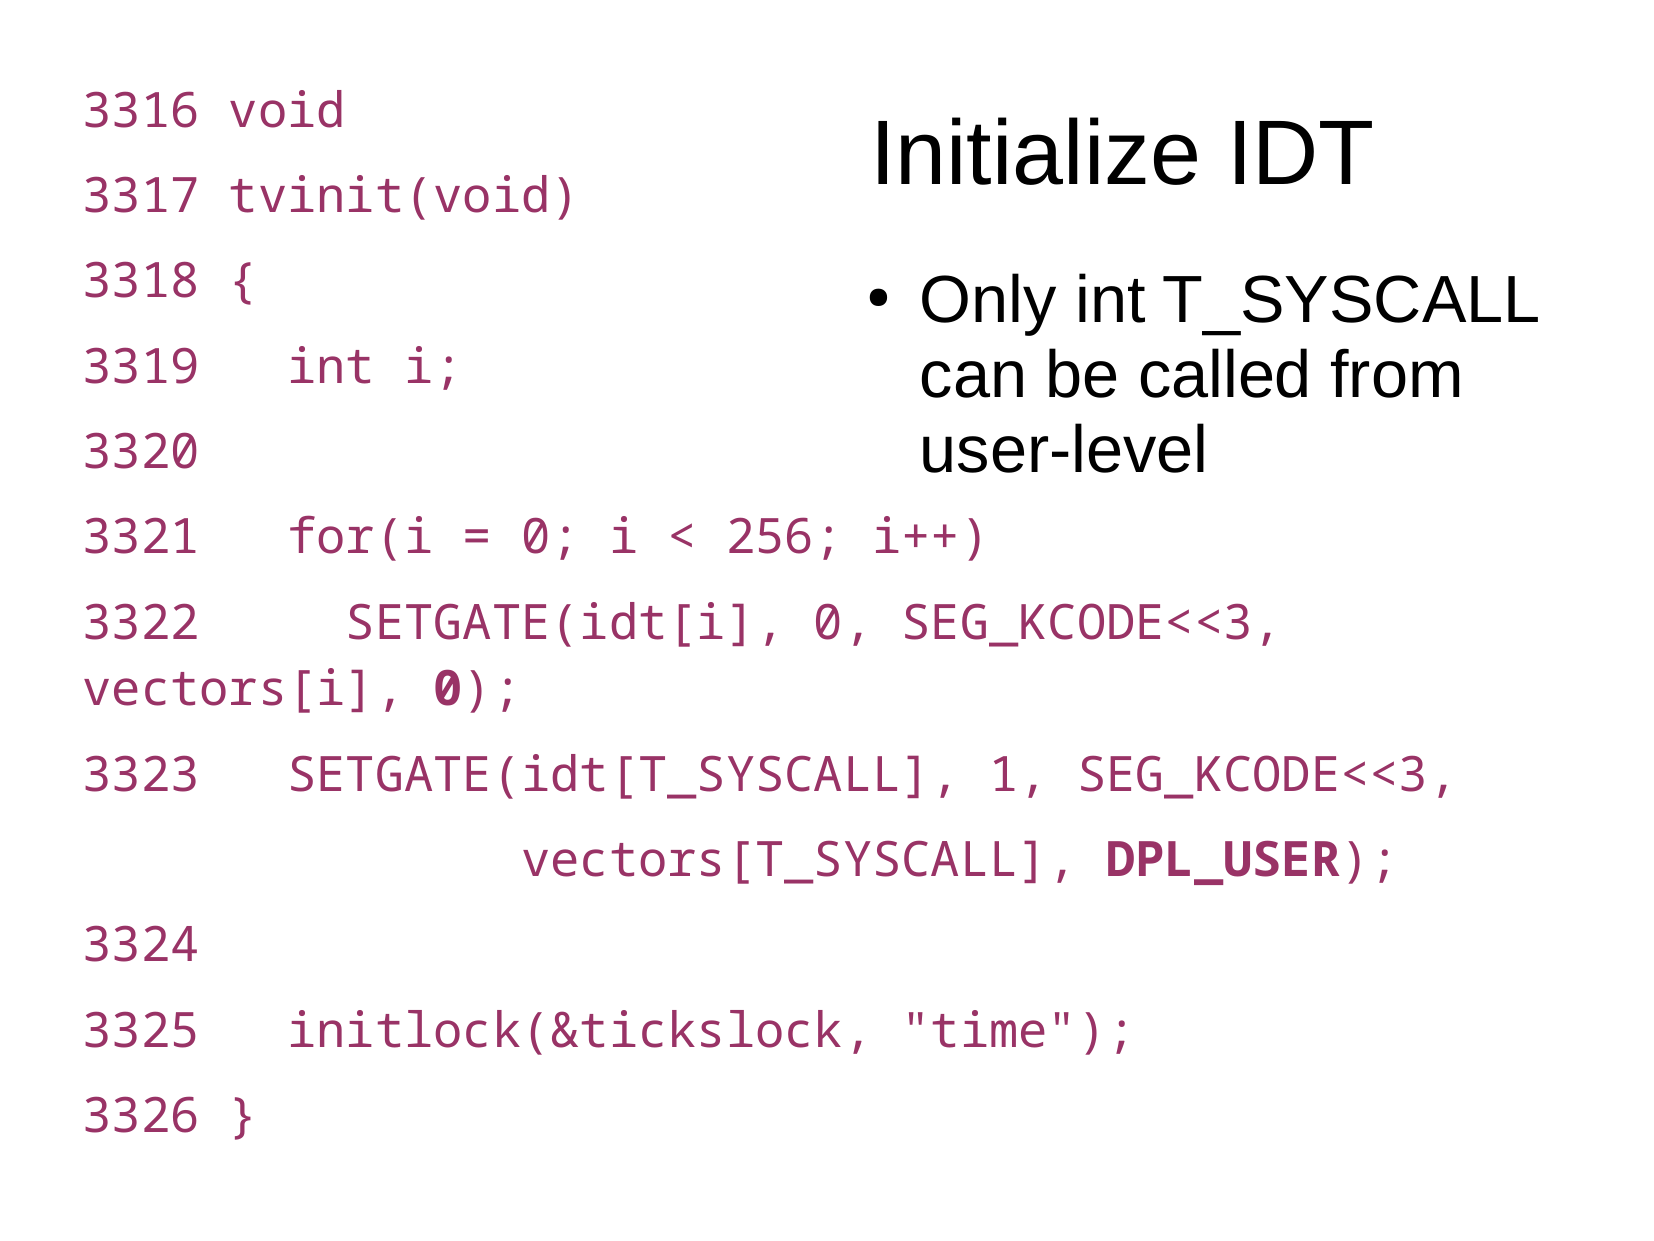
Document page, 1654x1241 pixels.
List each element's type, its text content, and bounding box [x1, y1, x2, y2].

list 3316 void 3317 tvinit(void) 3318 { 3319 int i; 3320 3321 for(i = 0; i < 256; i++) 3322 SETGATE(idt[i], 0, SEG_KCODE<<3, vectors[i], 0); 3323 SETGATE(idt[T_SYSCALL], 1, SEG_KCODE<<3, vectors[T_SYSCALL], DPL_USER); 3324 3325 initlock(&tickslock, "time"); 3326 } [82, 75, 1571, 1163]
list Only int T_SYSCALL can be called from user-level [848, 262, 1576, 682]
title Initialize IDT [675, 49, 1571, 257]
